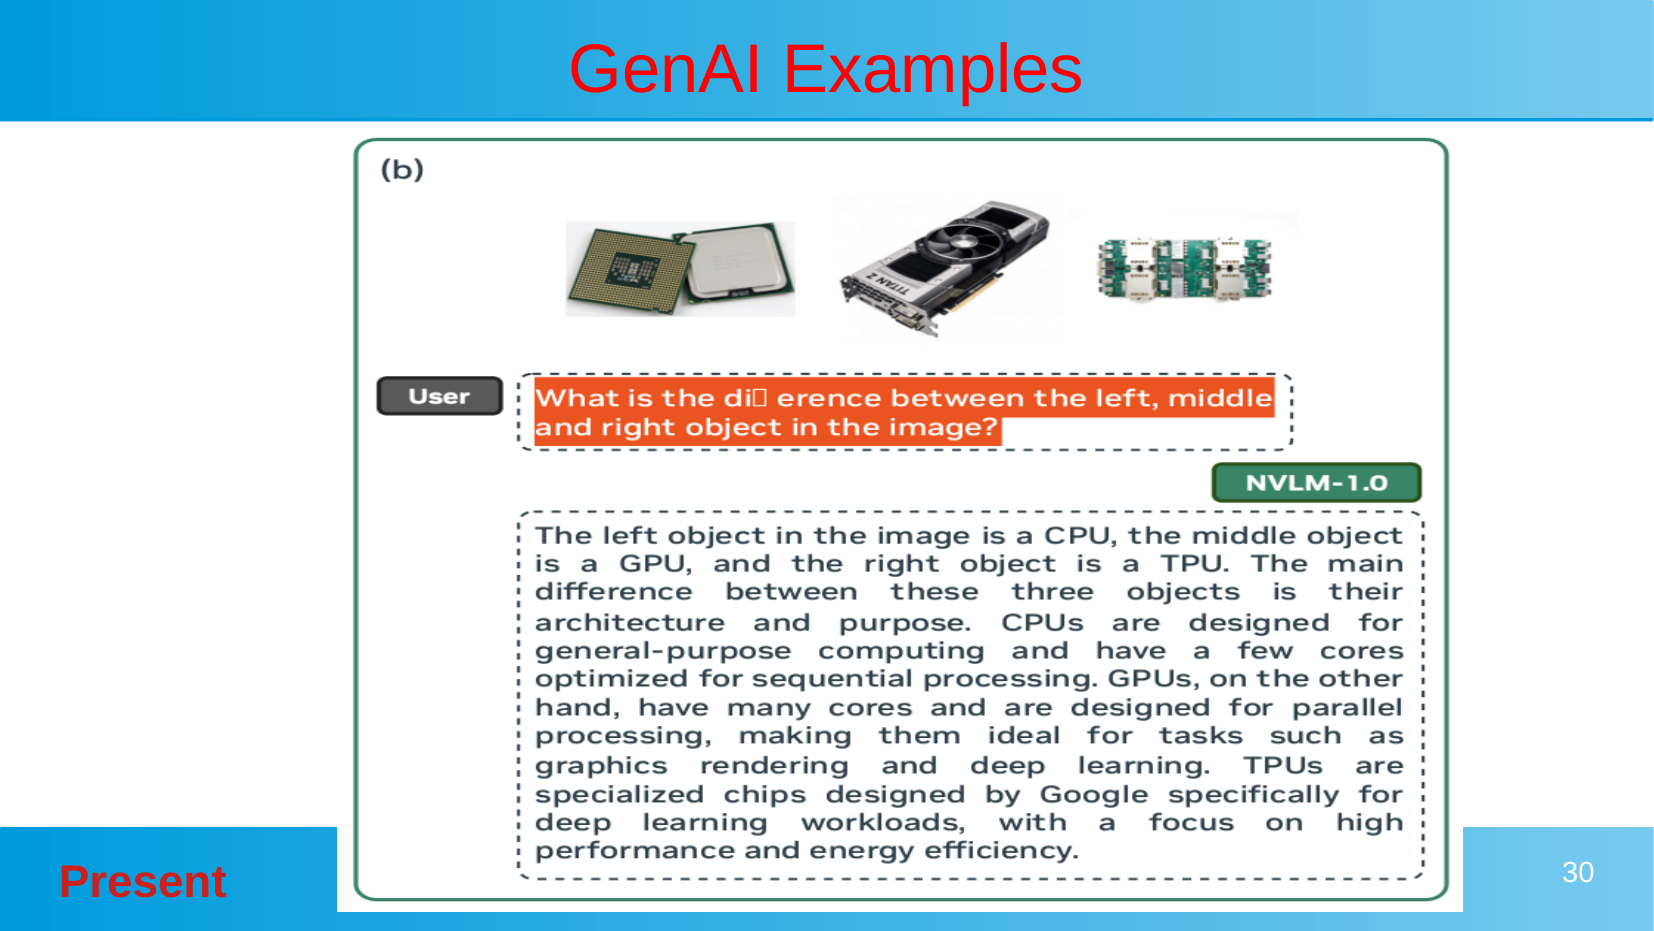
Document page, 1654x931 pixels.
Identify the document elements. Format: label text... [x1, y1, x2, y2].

title GenAI Examples [59, 29, 1595, 108]
picture [337, 125, 1463, 912]
